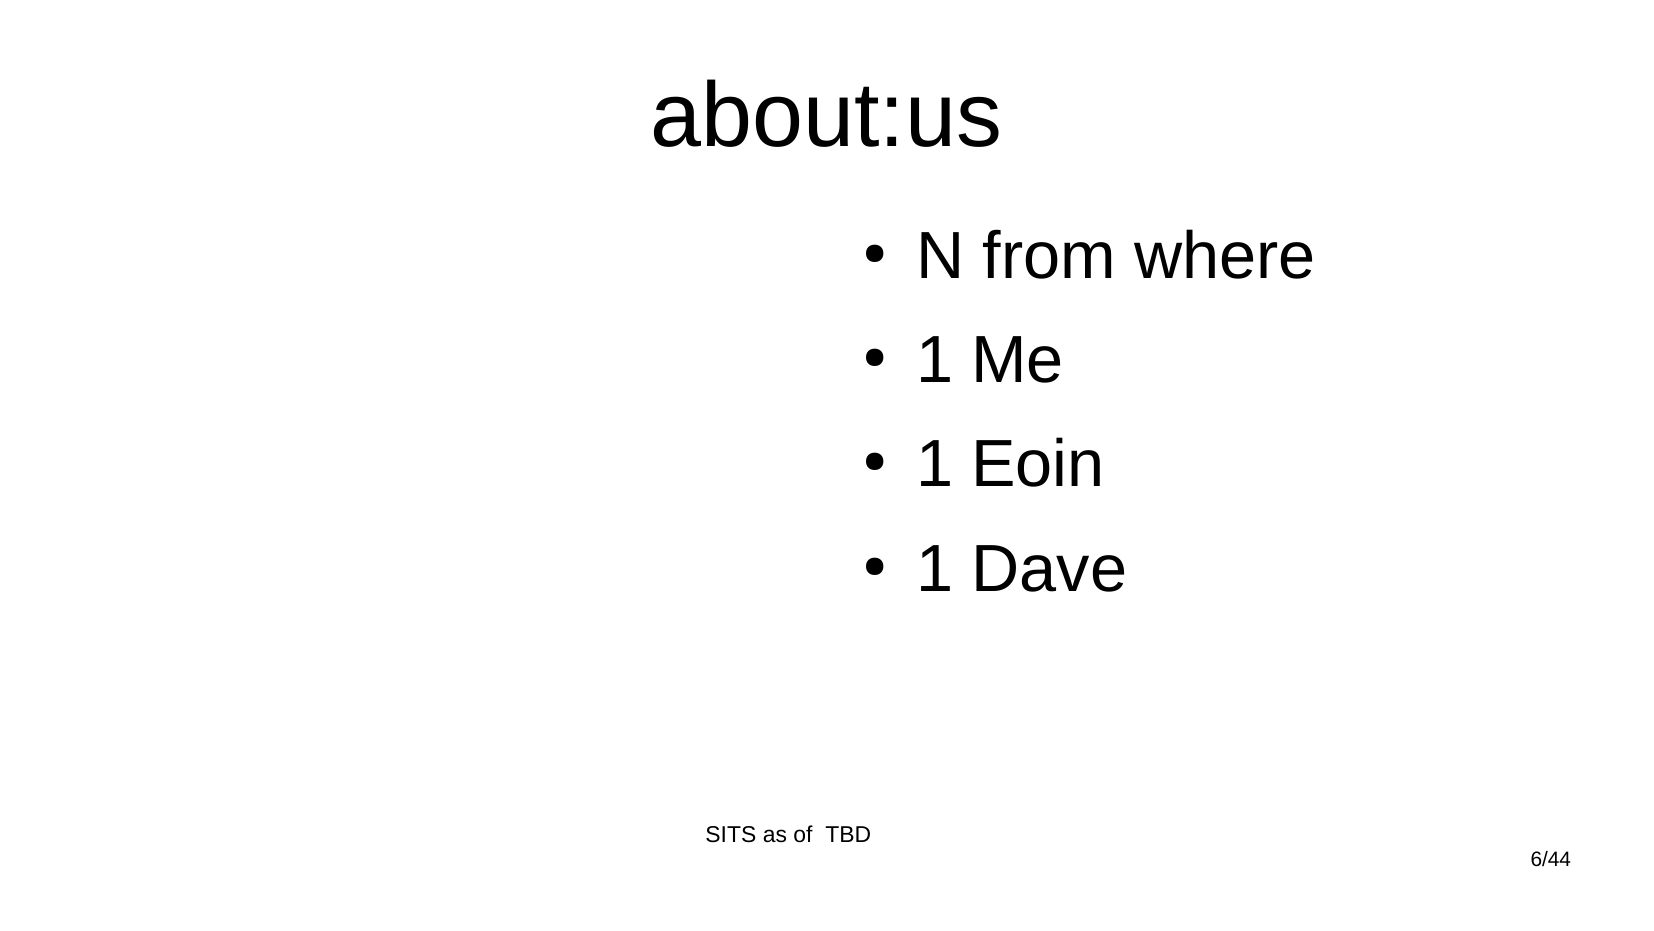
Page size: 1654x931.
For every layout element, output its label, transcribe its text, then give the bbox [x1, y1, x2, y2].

list N from where 1 Me 1 Eoin 1 Dave [845, 217, 1572, 758]
text_box SITS as of TBD [543, 814, 1034, 855]
title about:us [82, 37, 1571, 193]
